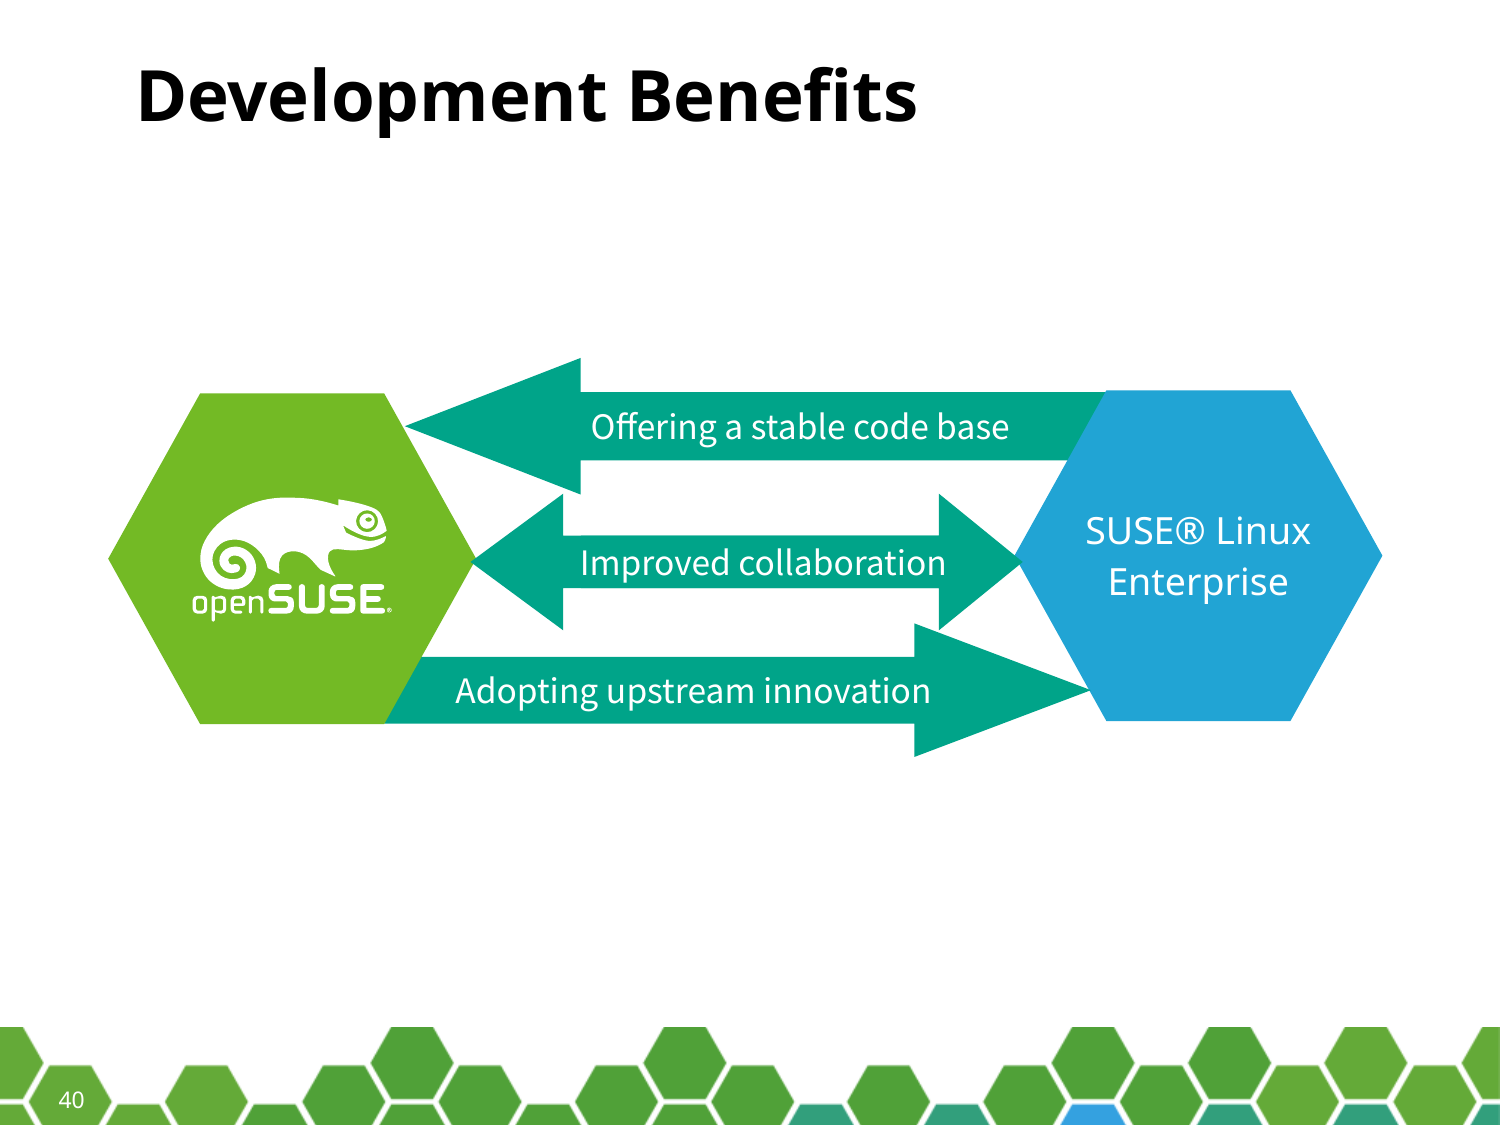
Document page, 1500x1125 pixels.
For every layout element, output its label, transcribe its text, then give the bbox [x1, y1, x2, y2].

text_box Improved collaboration [470, 493, 977, 631]
title Development Benefits [135, 12, 1372, 175]
text_box Adopting upstream innovation [385, 623, 1091, 757]
text_box SUSE® Linux Enterprise [1015, 390, 1383, 722]
picture [192, 497, 392, 622]
picture [0, 1027, 1500, 1125]
text_box Offering a stable code base [404, 357, 1104, 495]
text_box [108, 393, 476, 725]
